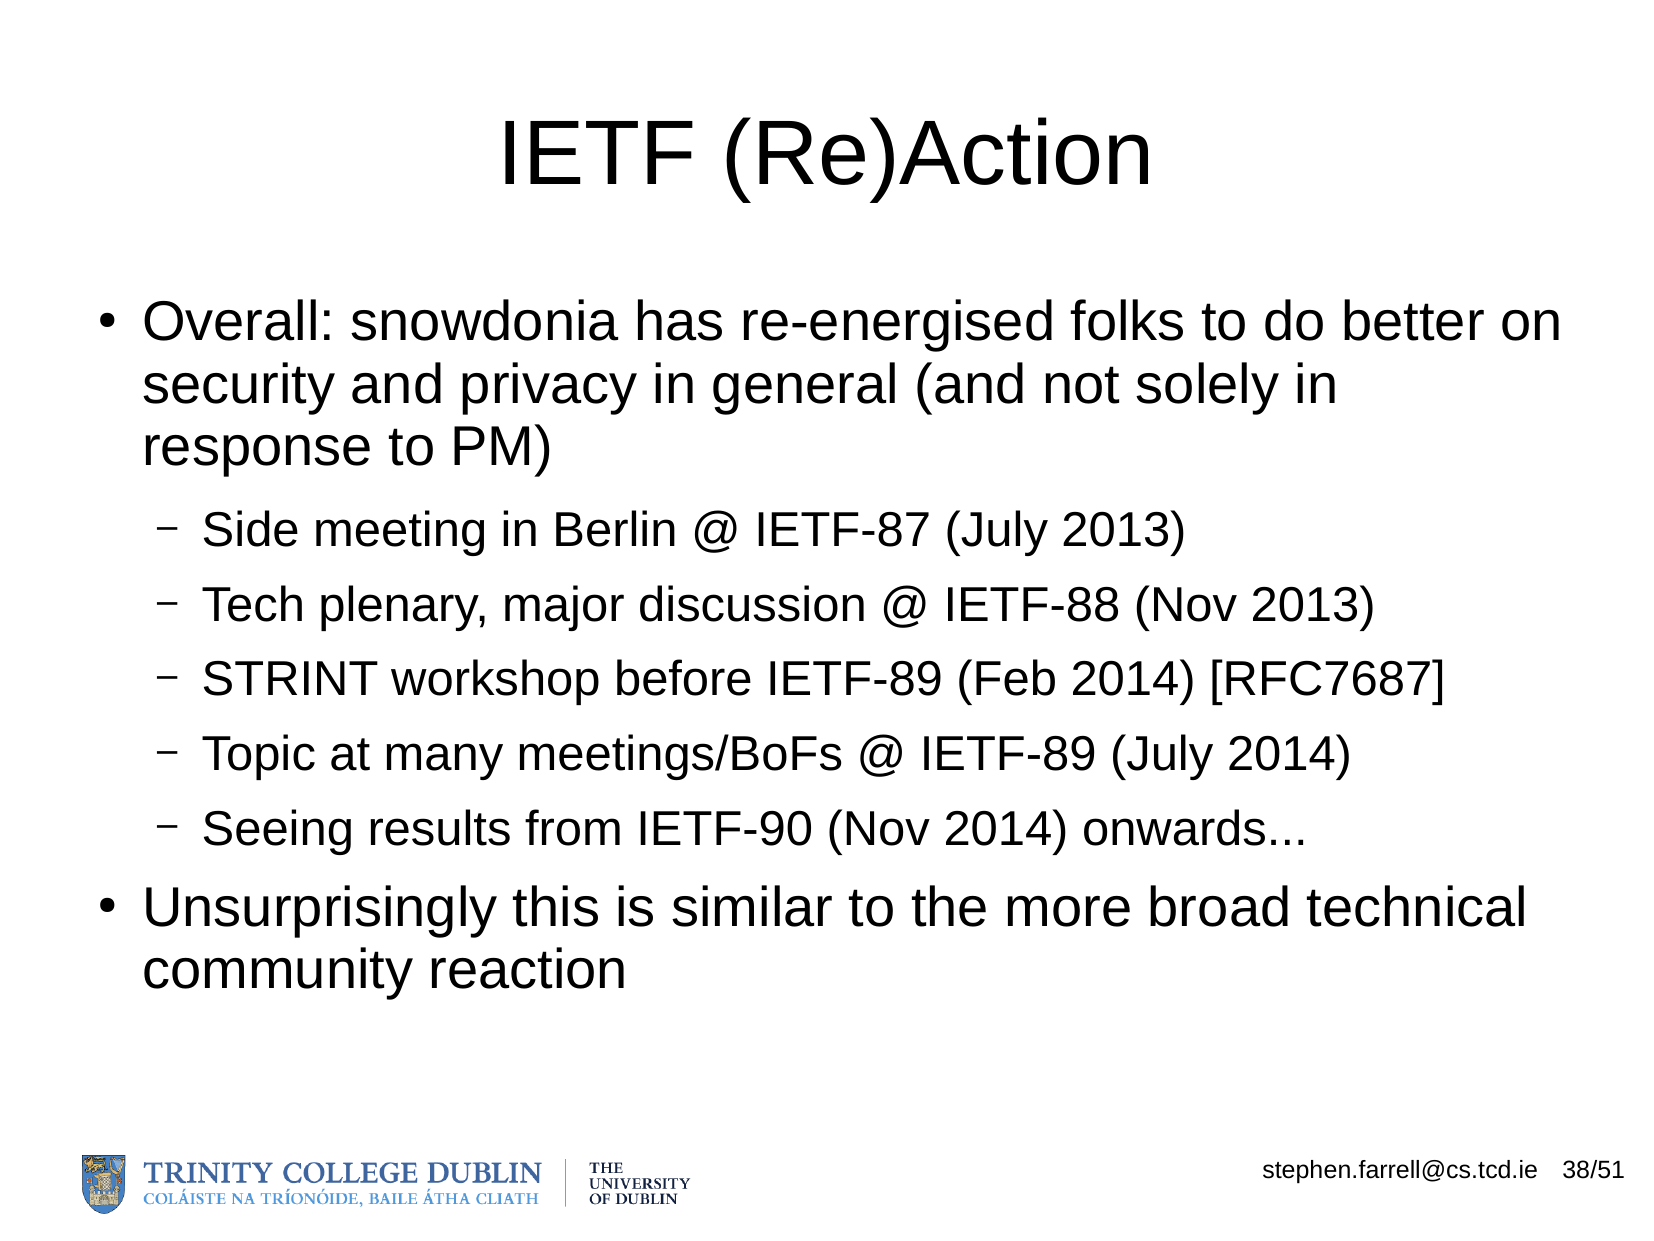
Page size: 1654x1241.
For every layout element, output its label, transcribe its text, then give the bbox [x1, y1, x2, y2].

picture [82, 1155, 694, 1214]
title IETF (Re)Action [82, 49, 1571, 257]
list Overall: snowdonia has re-energised folks to do better on security and privacy in general (and not solely in response to PM) Side meeting in Berlin @ IETF-87 (July 2013) Tech plenary, major discussion @ IETF-88 (Nov 2013) STRINT workshop before IETF-89 (Feb 2014) [RFC7687] Topic at many meetings/BoFs @ IETF-89 (July 2014) Seeing results from IETF-90 (Nov 2014) onwards... Unsurprisingly this is similar to the more broad technical community reaction [82, 290, 1571, 1010]
